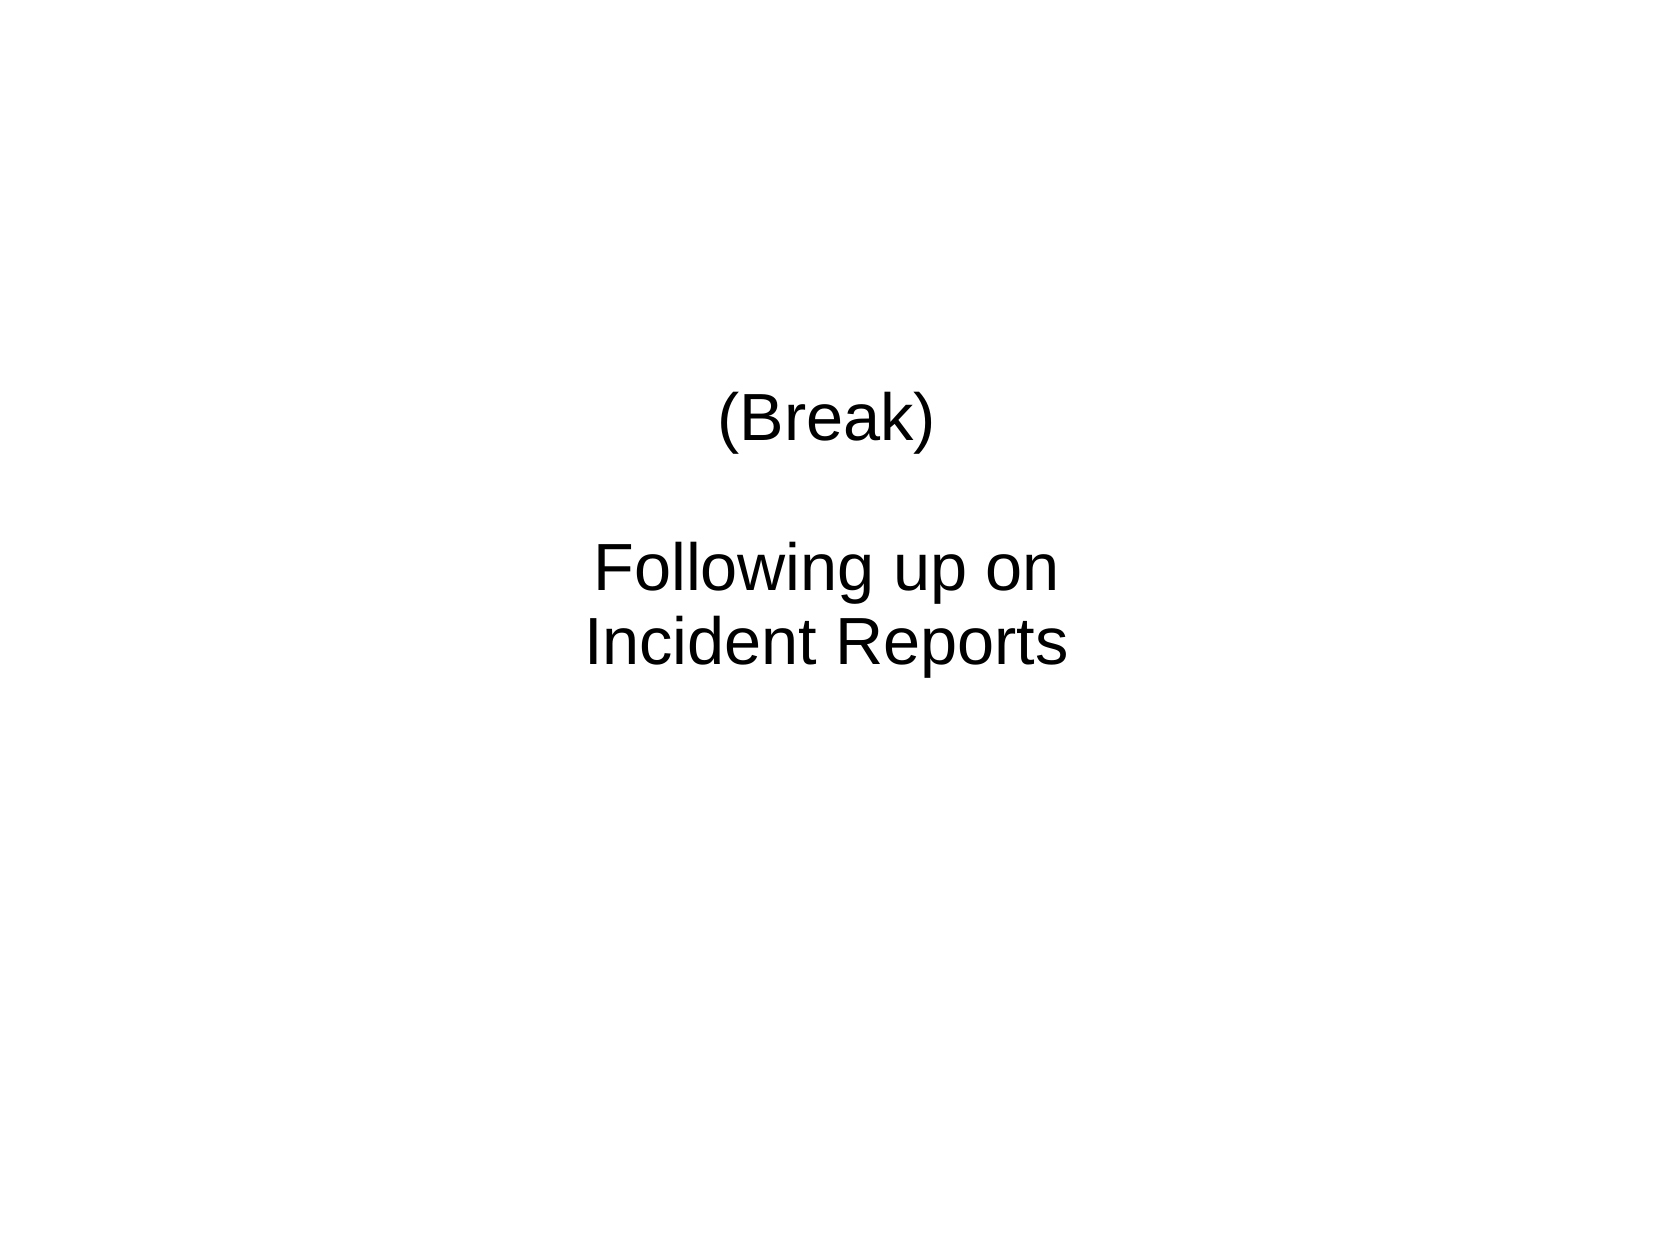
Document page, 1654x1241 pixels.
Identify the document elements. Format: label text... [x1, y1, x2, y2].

subtitle (Break) Following up on Incident Reports [82, 49, 1571, 1010]
